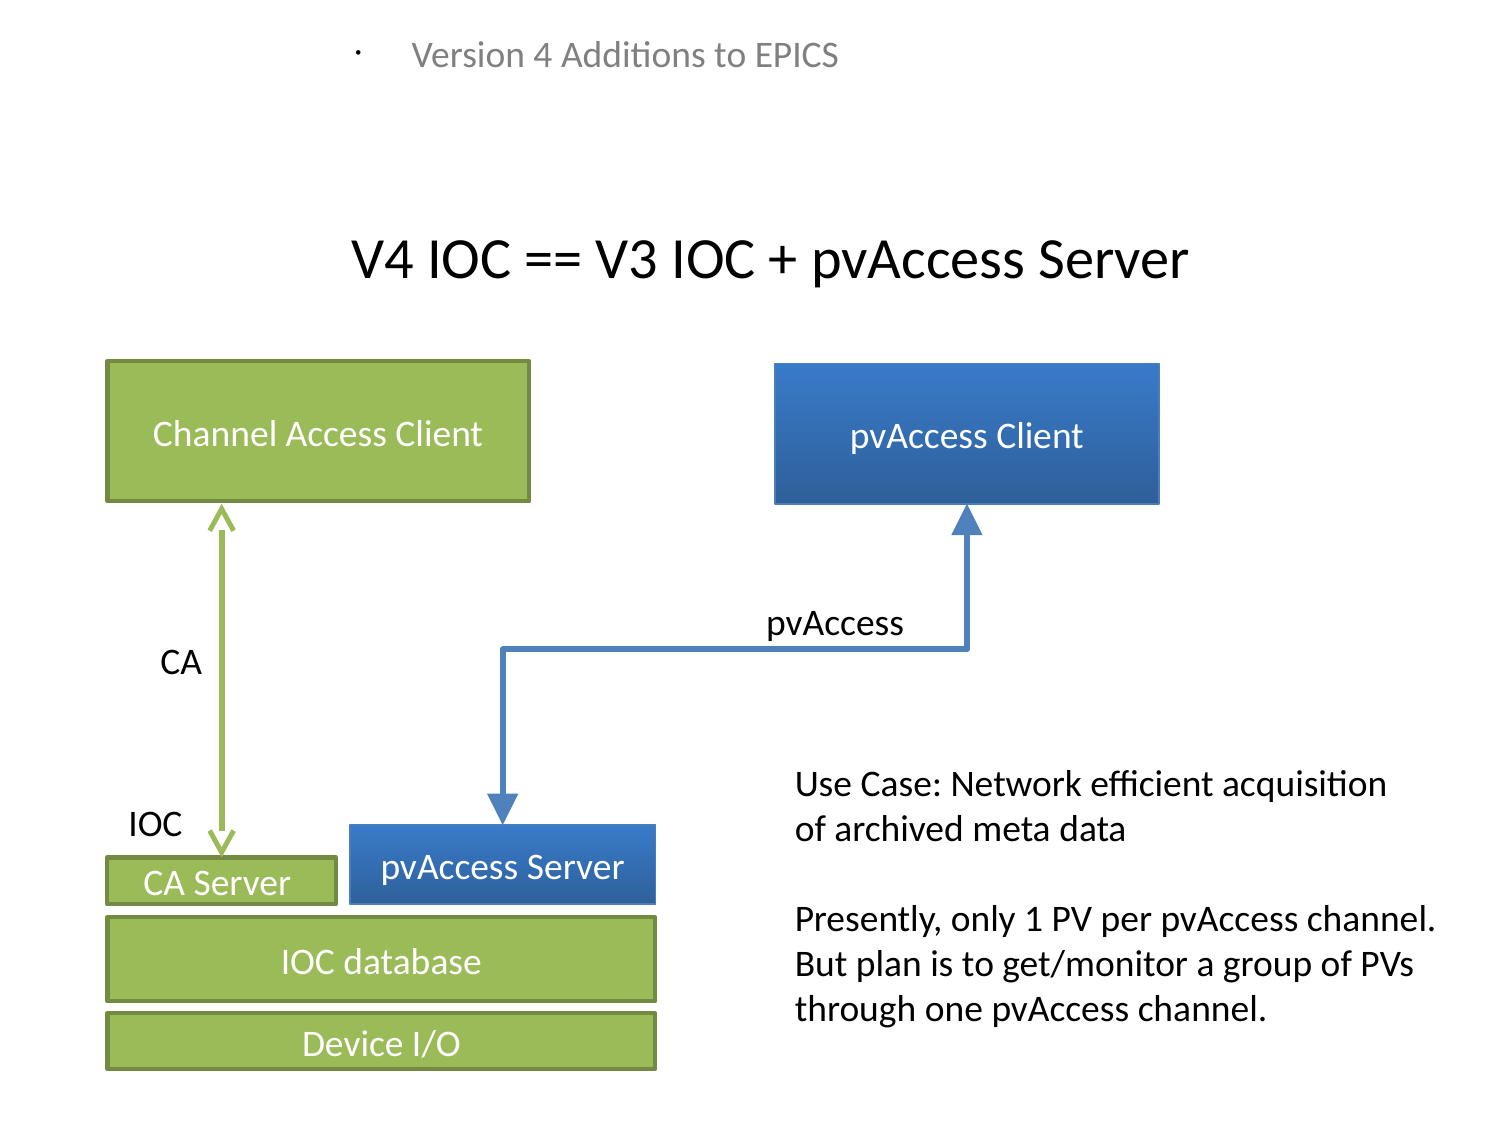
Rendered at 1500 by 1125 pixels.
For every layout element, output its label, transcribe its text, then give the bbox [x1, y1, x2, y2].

text_box CA [145, 629, 218, 690]
title EPICS Version 4 is an extension of V3 [75, 45, 1247, 212]
text_box V4 IOC == V3 IOC + pvAccess Server [41, 212, 1500, 298]
text_box pvAccess Server [350, 824, 656, 905]
text_box Device I/O [107, 1013, 656, 1069]
text_box CA Server [107, 857, 336, 905]
text_box Use Case: Network efficient acquisition of archived meta data Presently, only 1 PV per pvAccess channel. But plan is to get/monitor a group of PVs through one pvAccess channel. [780, 751, 1453, 1037]
text_box pvAccess Client [774, 363, 1160, 504]
text_box Channel Access Client [107, 360, 529, 502]
text_box IOC [113, 791, 198, 852]
list Version 4 Additions to EPICS [340, 22, 1176, 88]
text_box pvAccess [751, 590, 920, 651]
text_box IOC database [107, 917, 656, 1002]
